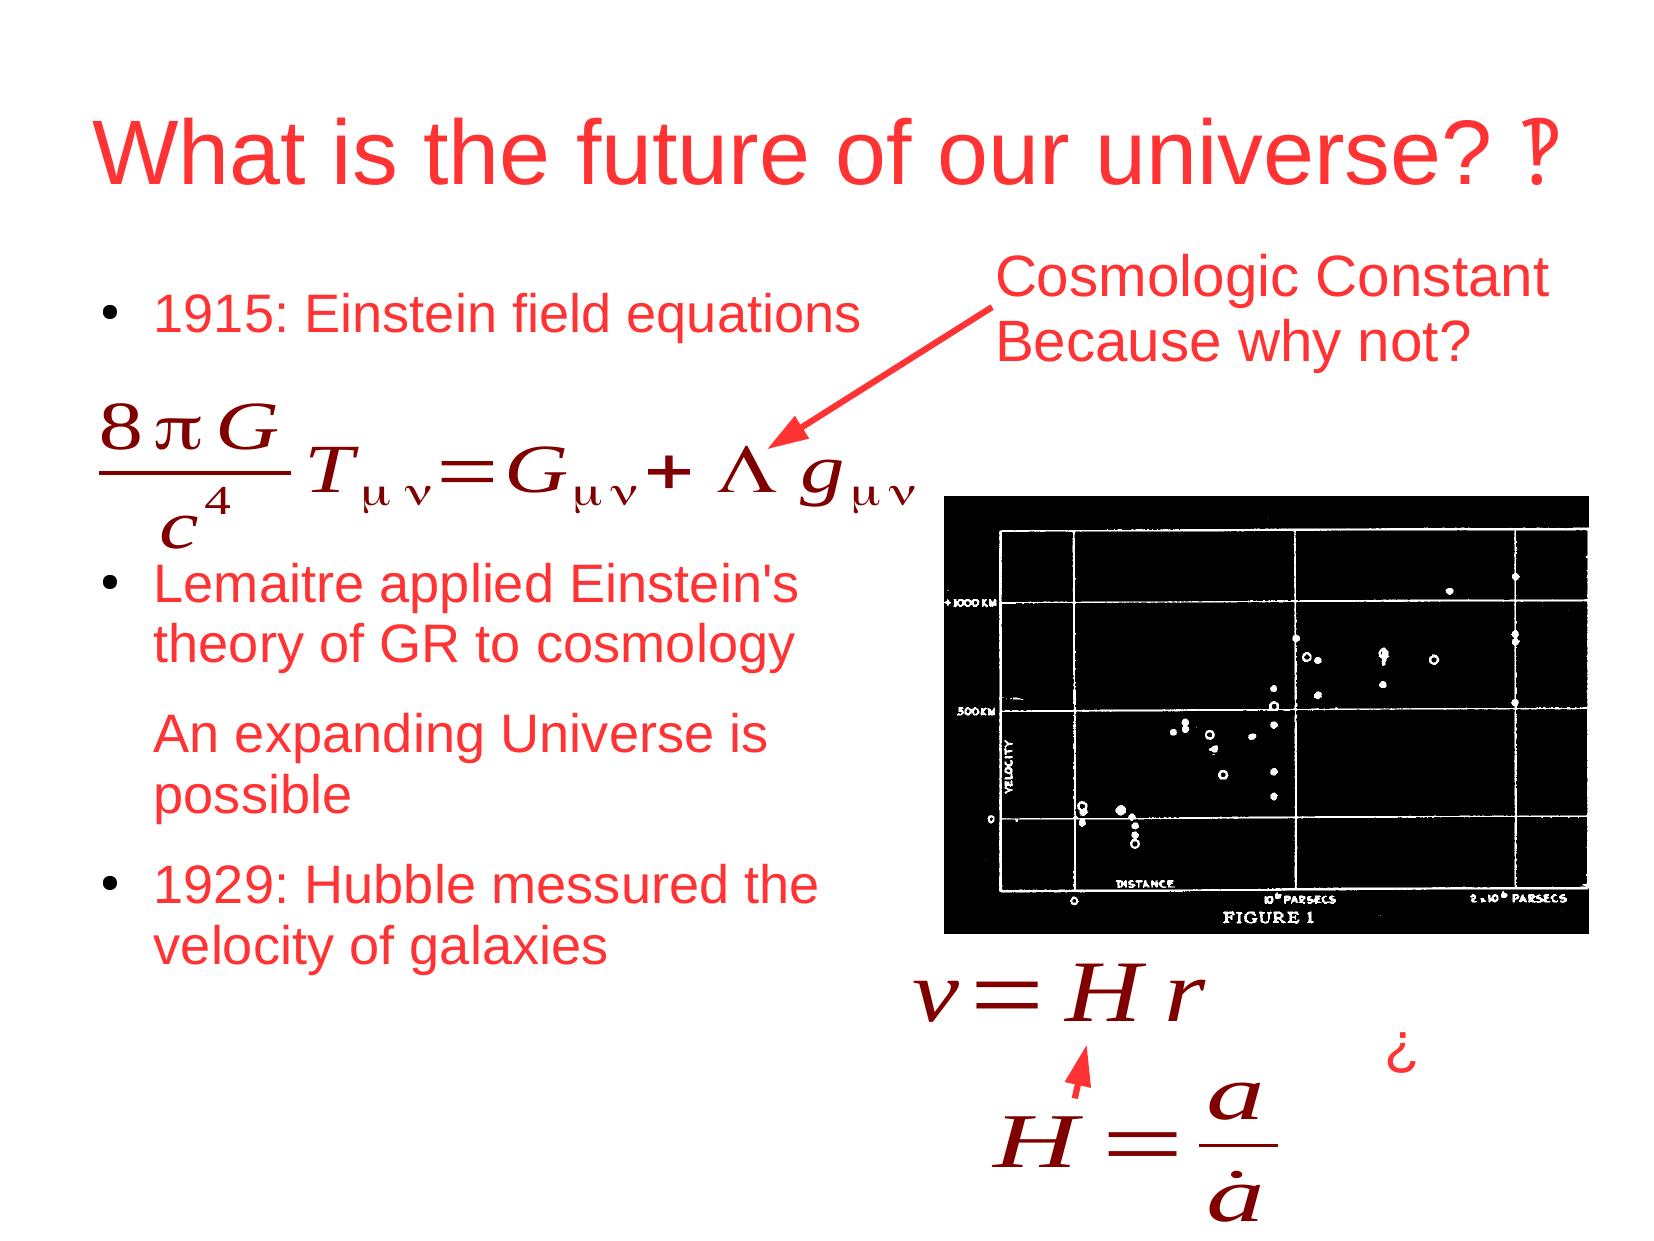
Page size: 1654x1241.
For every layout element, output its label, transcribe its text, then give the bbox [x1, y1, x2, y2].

chart [956, 1051, 1312, 1241]
list 1915: Einstein field equations Lemaitre applied Einstein's theory of GR to cosmology An expanding Universe is possible 1929: Hubble messured the velocity of galaxies [82, 567, 922, 1241]
title What is the future of our universe? ‽ [82, 49, 1571, 257]
picture [944, 496, 1589, 934]
text_box ¿ [1370, 1003, 1512, 1084]
chart [885, 944, 1241, 1046]
text_box Cosmologic Constant Because why not? [980, 236, 1595, 381]
chart [70, 389, 938, 567]
list 1915: Einstein field equations Lemaitre applied Einstein's theory of GR to cosmology An expanding Universe is possible 1929: Hubble messured the velocity of galaxies [82, 283, 922, 389]
